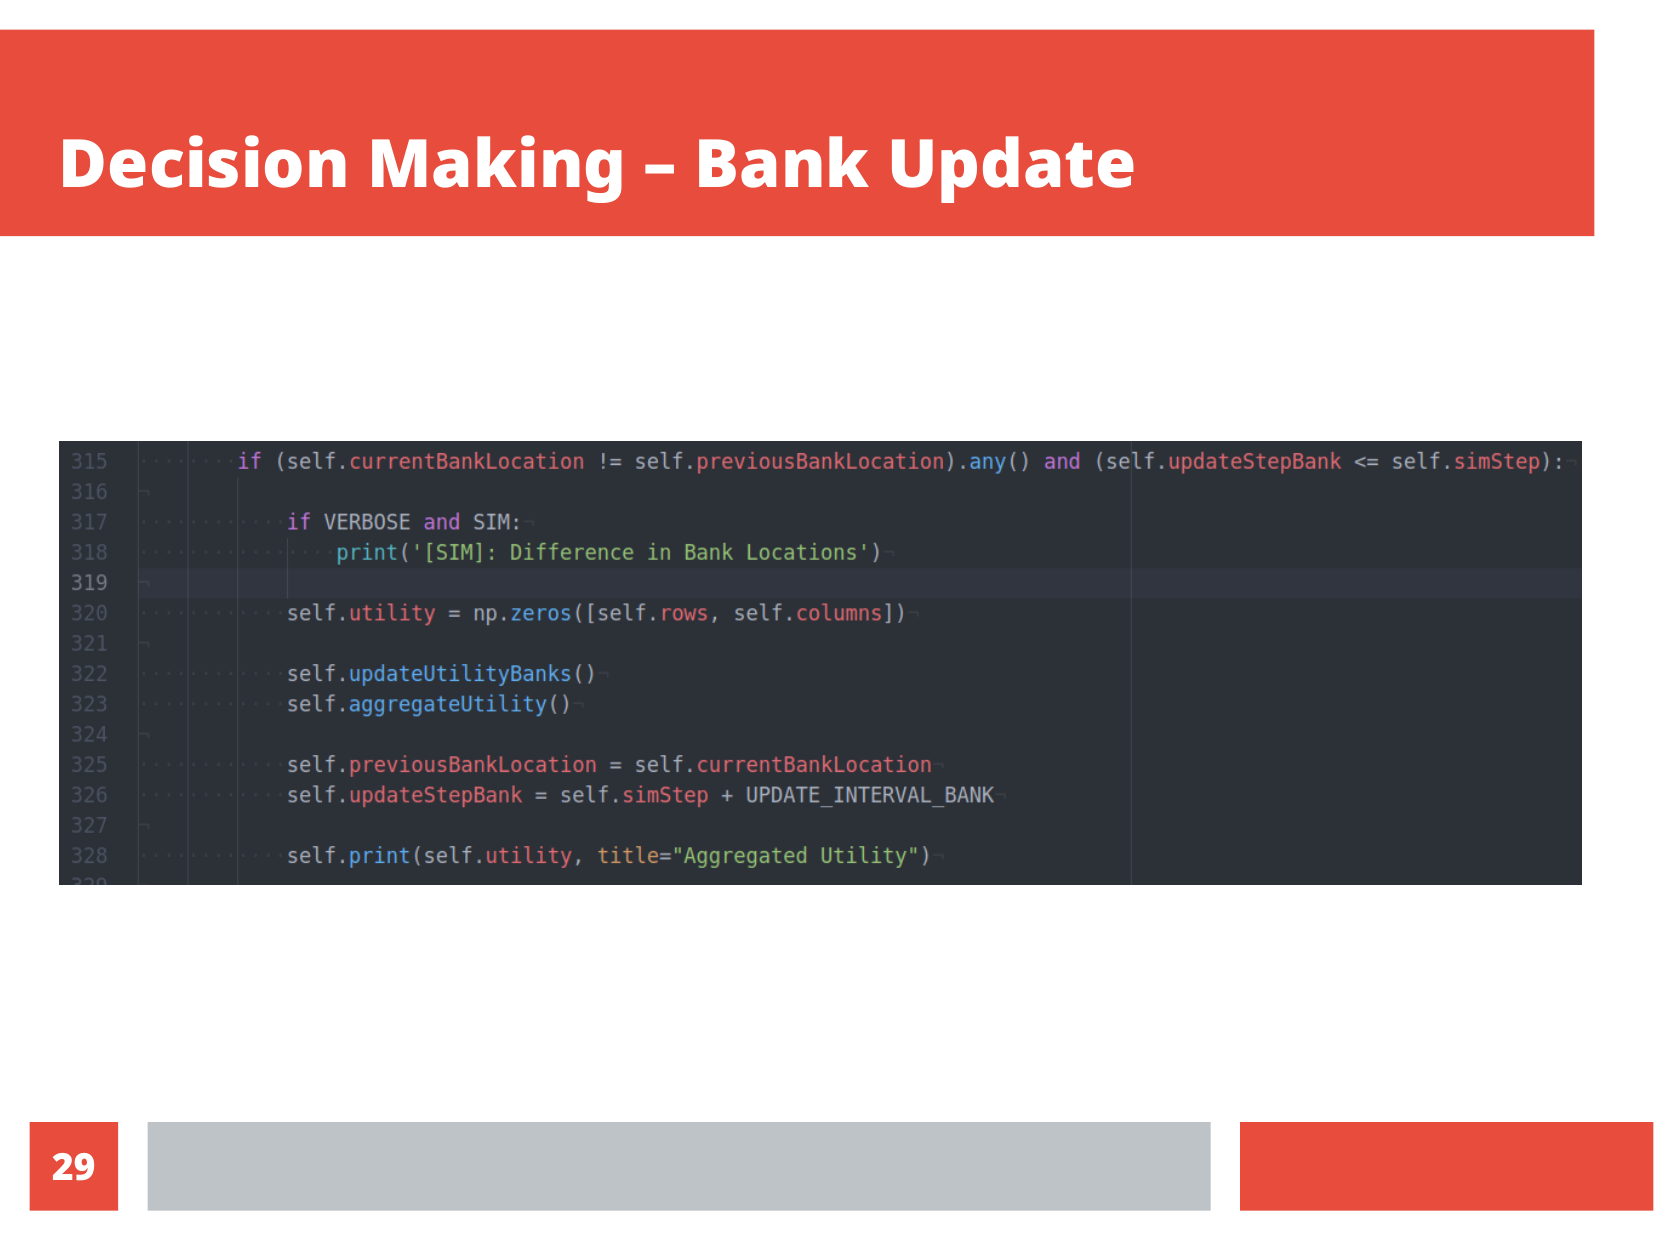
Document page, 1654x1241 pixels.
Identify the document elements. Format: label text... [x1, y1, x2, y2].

title Decision Making – Bank Update [59, 59, 1595, 207]
picture [59, 441, 1582, 886]
